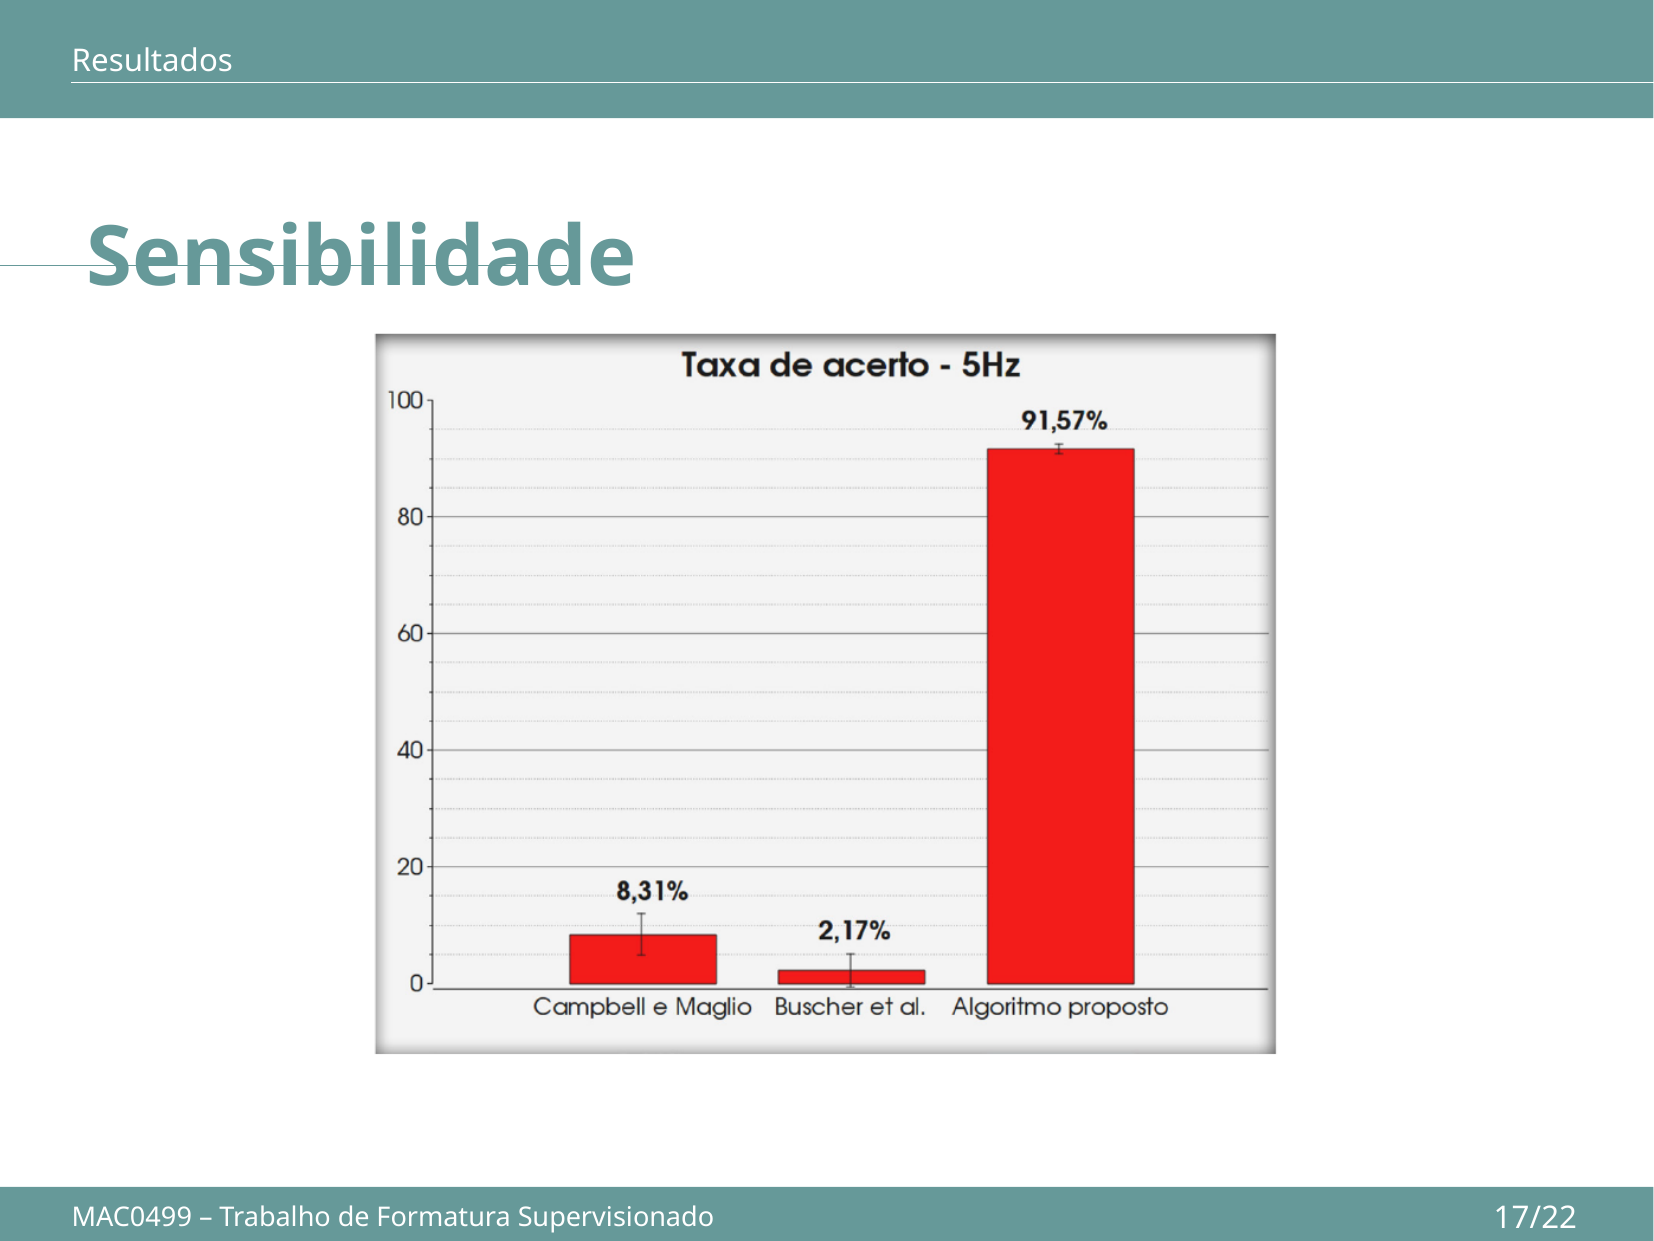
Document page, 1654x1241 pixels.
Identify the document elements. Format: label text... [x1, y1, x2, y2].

text_box [0, 0, 1654, 119]
picture [370, 328, 1283, 1061]
text_box [0, 1186, 1654, 1241]
title 17/22 [1429, 1187, 1578, 1241]
text_box Sensibilidade [71, 188, 1572, 288]
title Resultados [71, 29, 987, 82]
title MAC0499 – Trabalho de Formatura Supervisionado [71, 1187, 1241, 1241]
title Resultados [71, 83, 987, 89]
